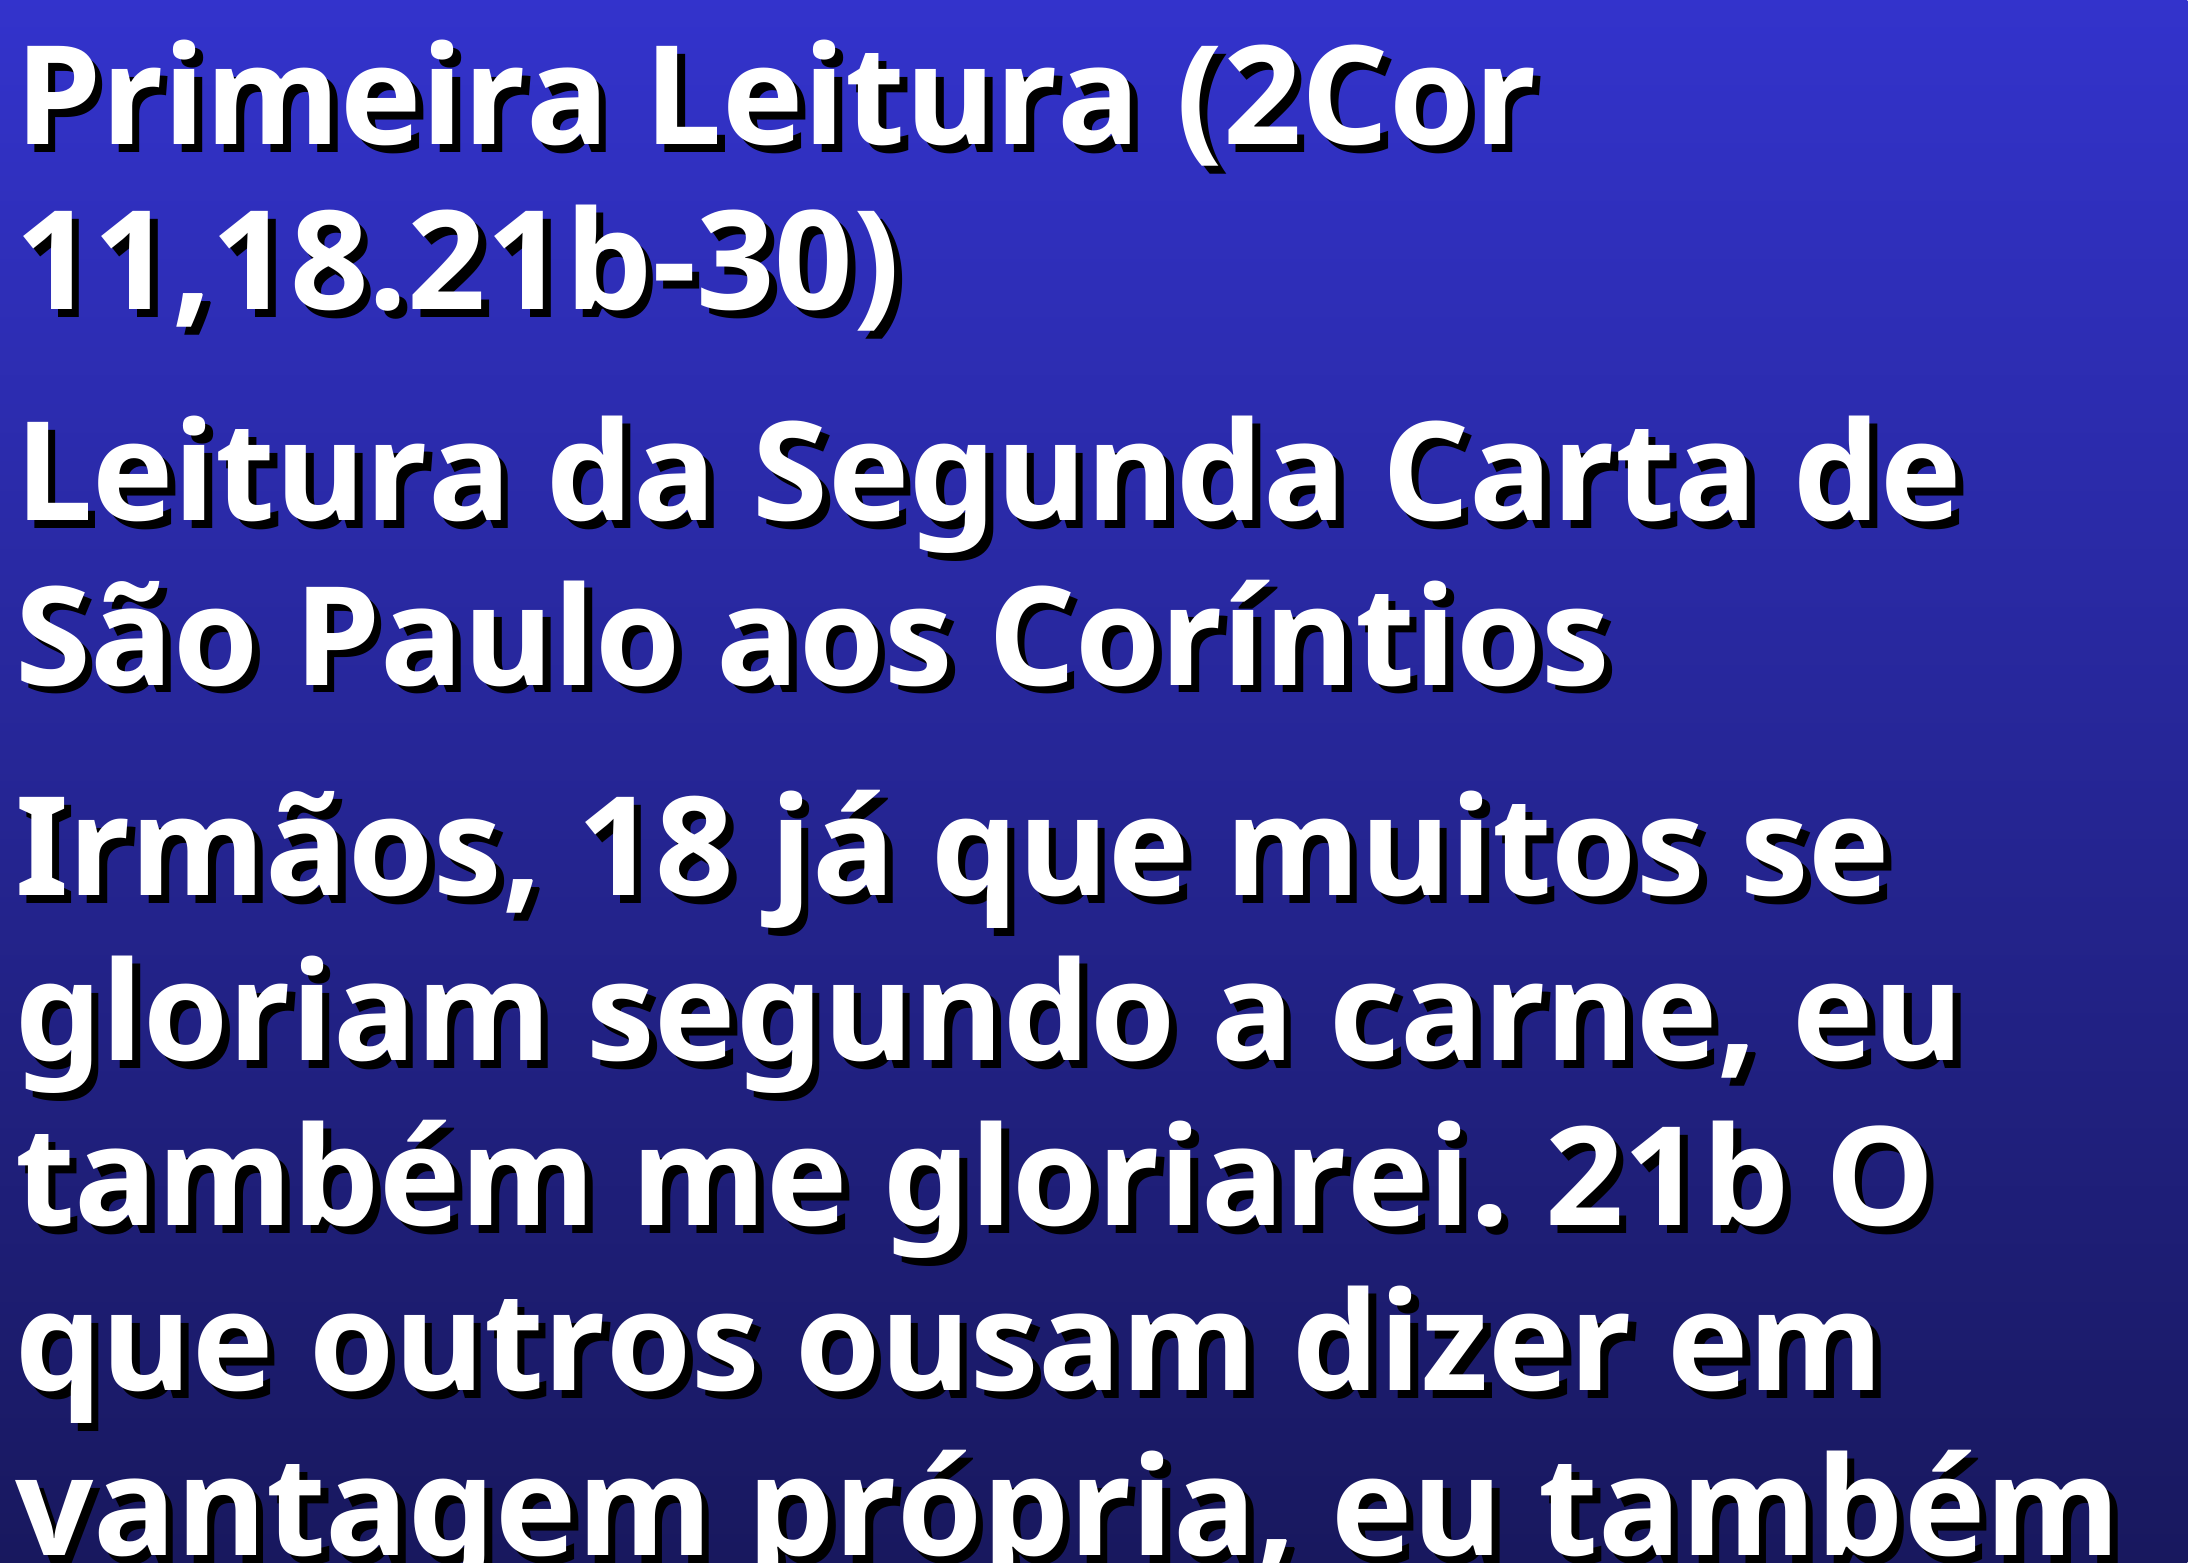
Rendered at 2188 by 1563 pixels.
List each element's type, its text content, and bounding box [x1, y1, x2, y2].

text_box Primeira Leitura (2Cor 11,18.21b-30) Leitura da Segunda Carta de São Paulo aos Coríntios Irmãos, 18 já que muitos se gloriam segundo a carne, eu também me gloriarei. 21b O que outros ousam dizer em vantagem própria, eu também [0, 0, 2188, 1563]
